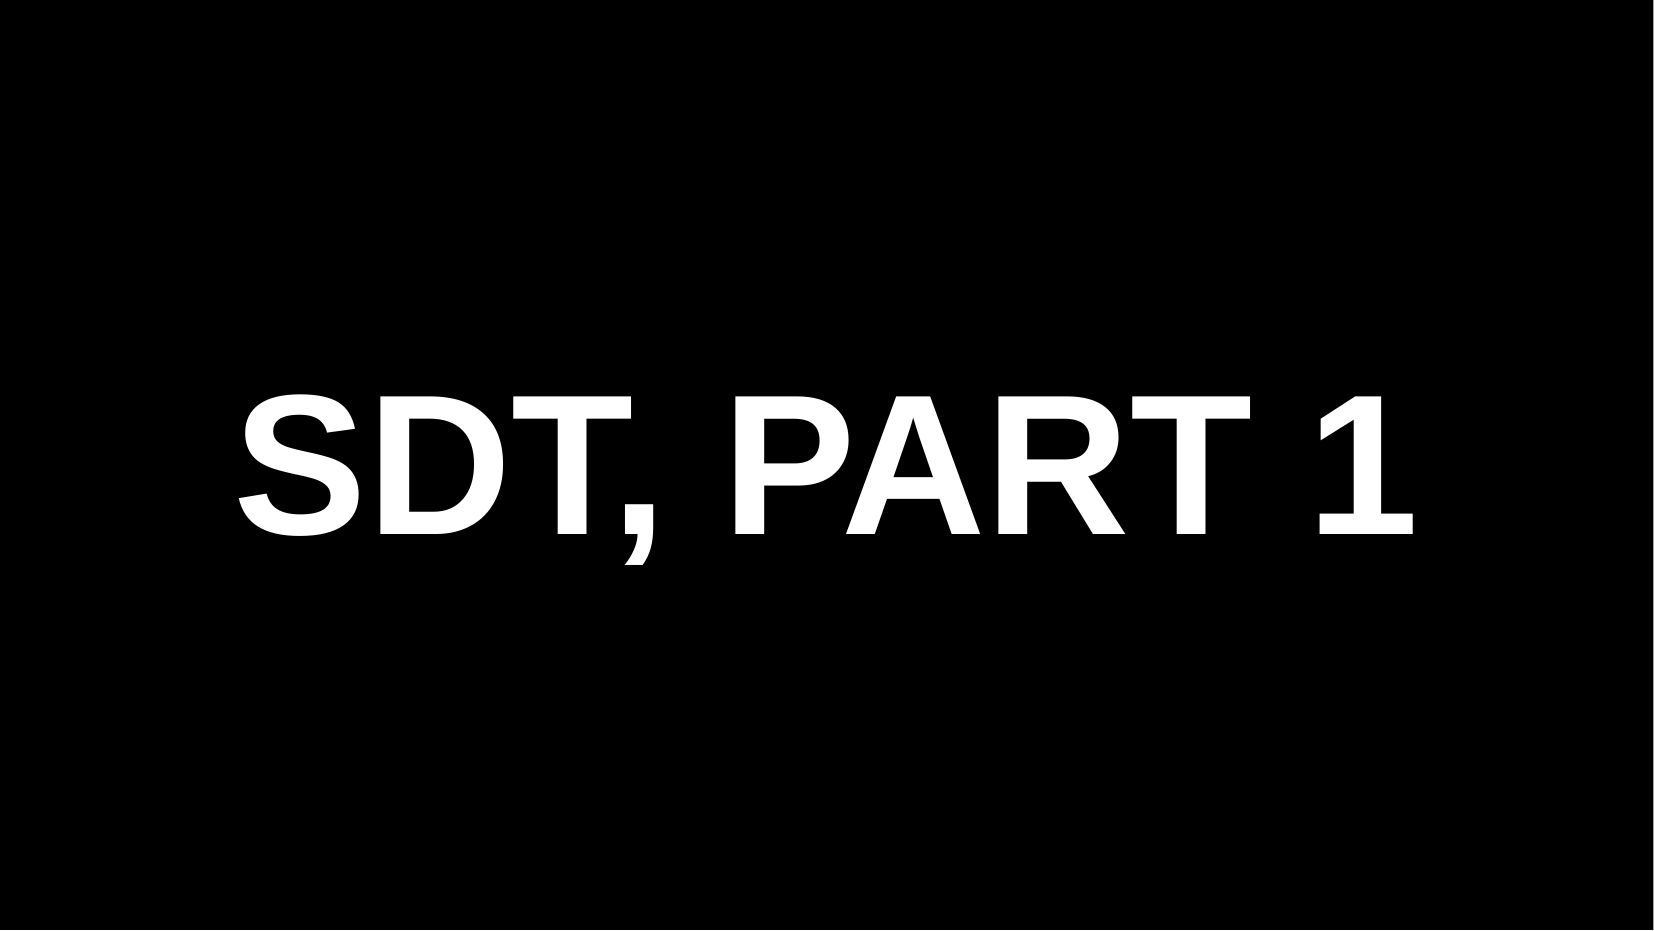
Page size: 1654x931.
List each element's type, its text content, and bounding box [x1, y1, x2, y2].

subtitle SDT, PART 1 [82, 0, 1571, 931]
